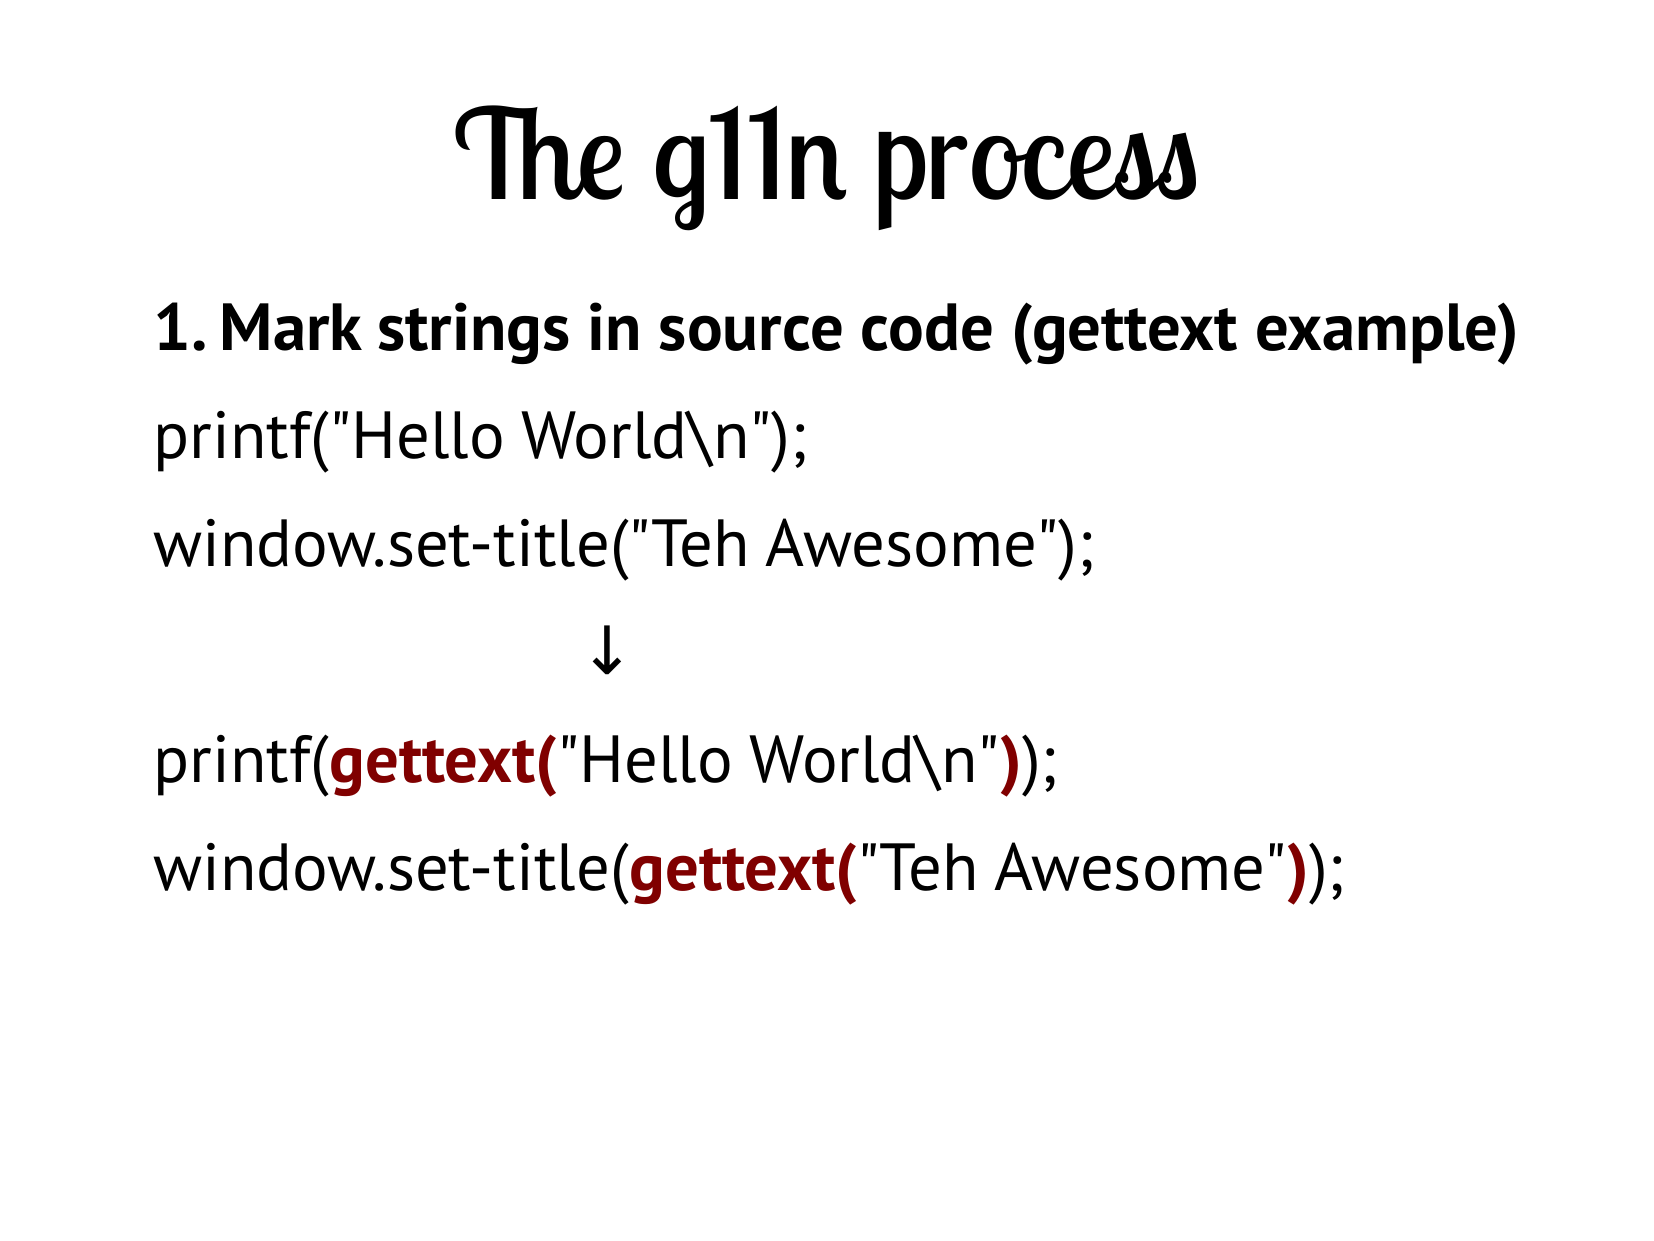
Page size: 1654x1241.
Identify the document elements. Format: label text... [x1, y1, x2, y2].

title The g11n process [82, 49, 1571, 257]
list 1. Mark strings in source code (gettext example) printf("Hello World\n"); window.set-title("Teh Awesome"); ↓ printf(gettext("Hello World\n")); window.set-title(gettext("Teh Awesome")); [82, 290, 1571, 1010]
